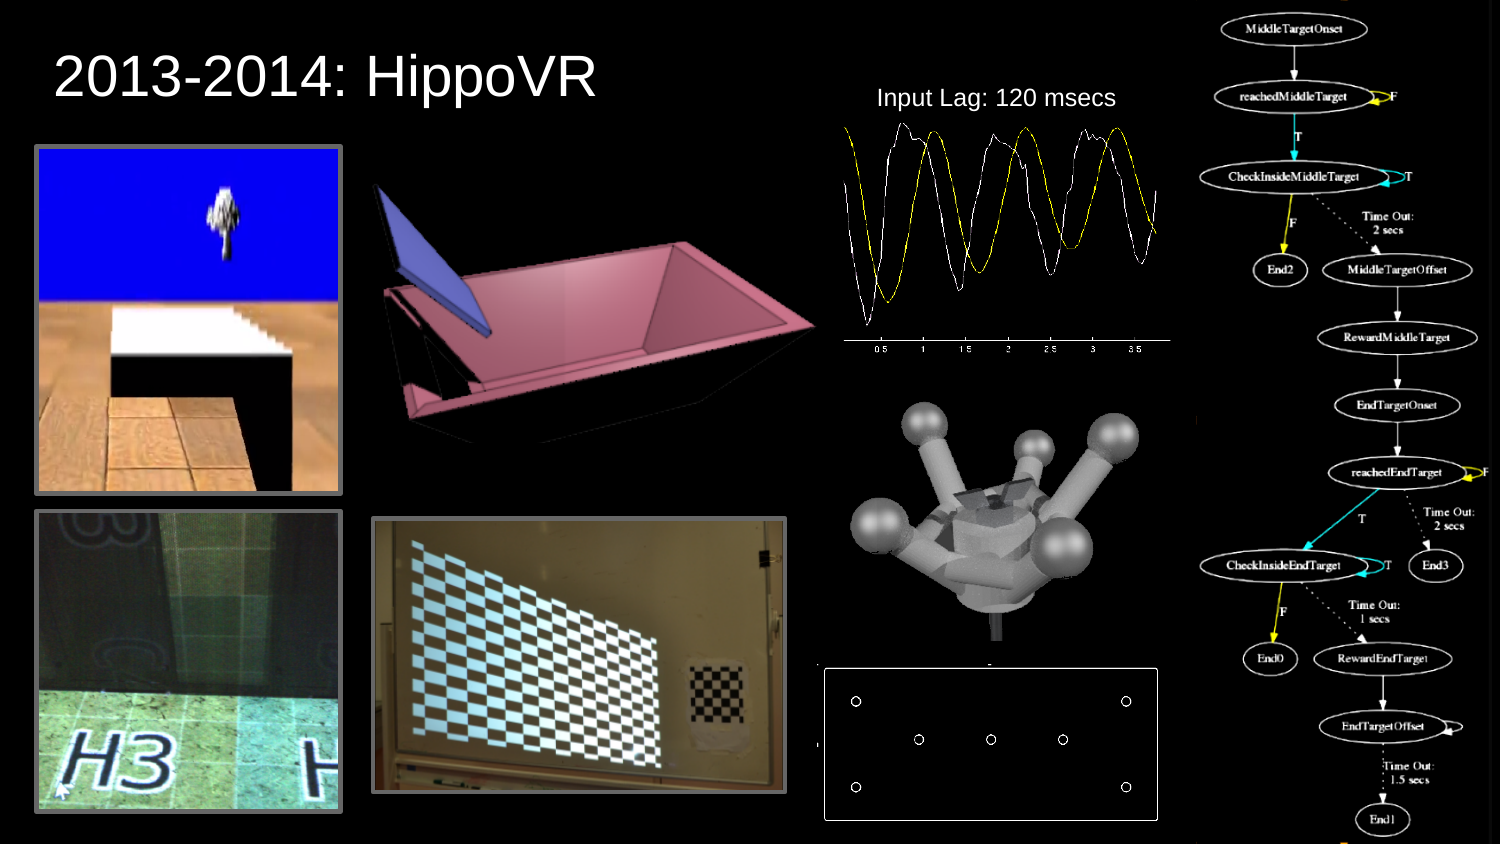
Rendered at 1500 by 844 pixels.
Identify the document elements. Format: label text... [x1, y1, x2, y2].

picture [839, 397, 1140, 641]
picture [343, 167, 824, 443]
text_box Input Lag: 120 msecs [861, 66, 1177, 117]
picture [843, 123, 1171, 361]
picture [817, 664, 1161, 824]
picture [38, 148, 338, 492]
picture [375, 520, 783, 790]
picture [1196, 0, 1492, 844]
text_box 2013-2014: HippoVR [38, 23, 1196, 117]
picture [38, 513, 338, 810]
